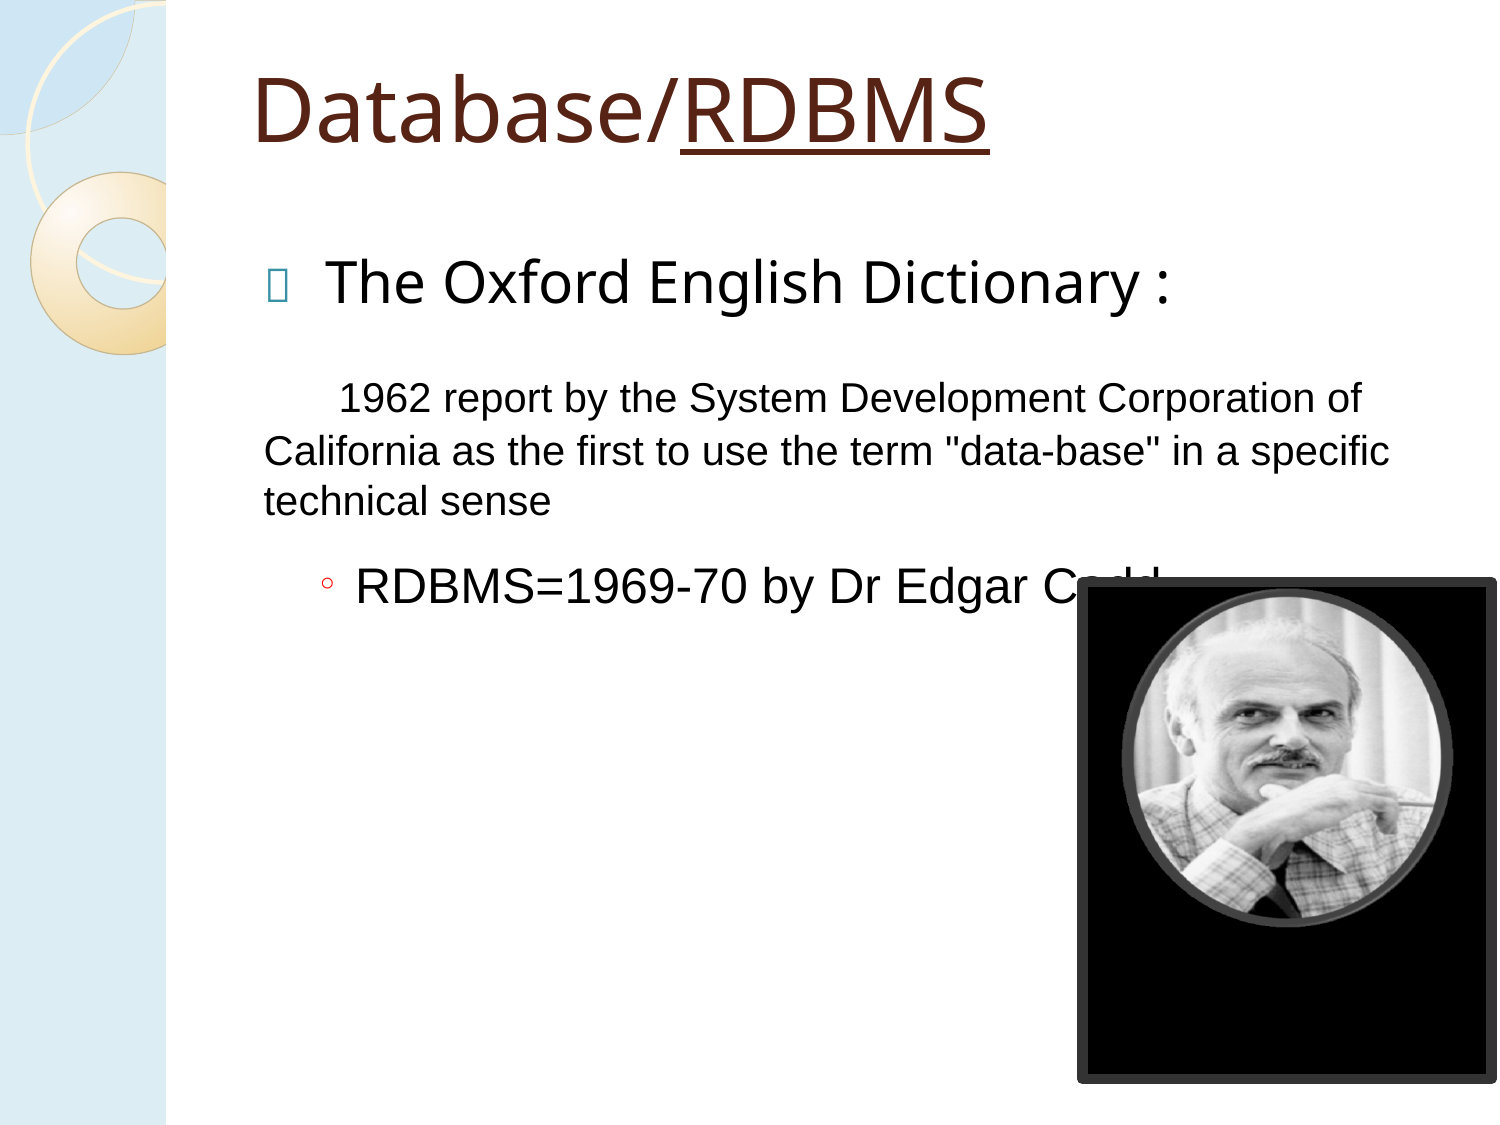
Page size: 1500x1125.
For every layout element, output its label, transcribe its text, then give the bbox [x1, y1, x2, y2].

picture [1087, 587, 1487, 1074]
title Database/RDBMS [235, 45, 1466, 233]
list The Oxford English Dictionary : 1962 report by the System Development Corporation of California as the first to use the term "data-base" in a specific technical sense RDBMS=1969-70 by Dr Edgar Codd [235, 237, 1466, 1025]
